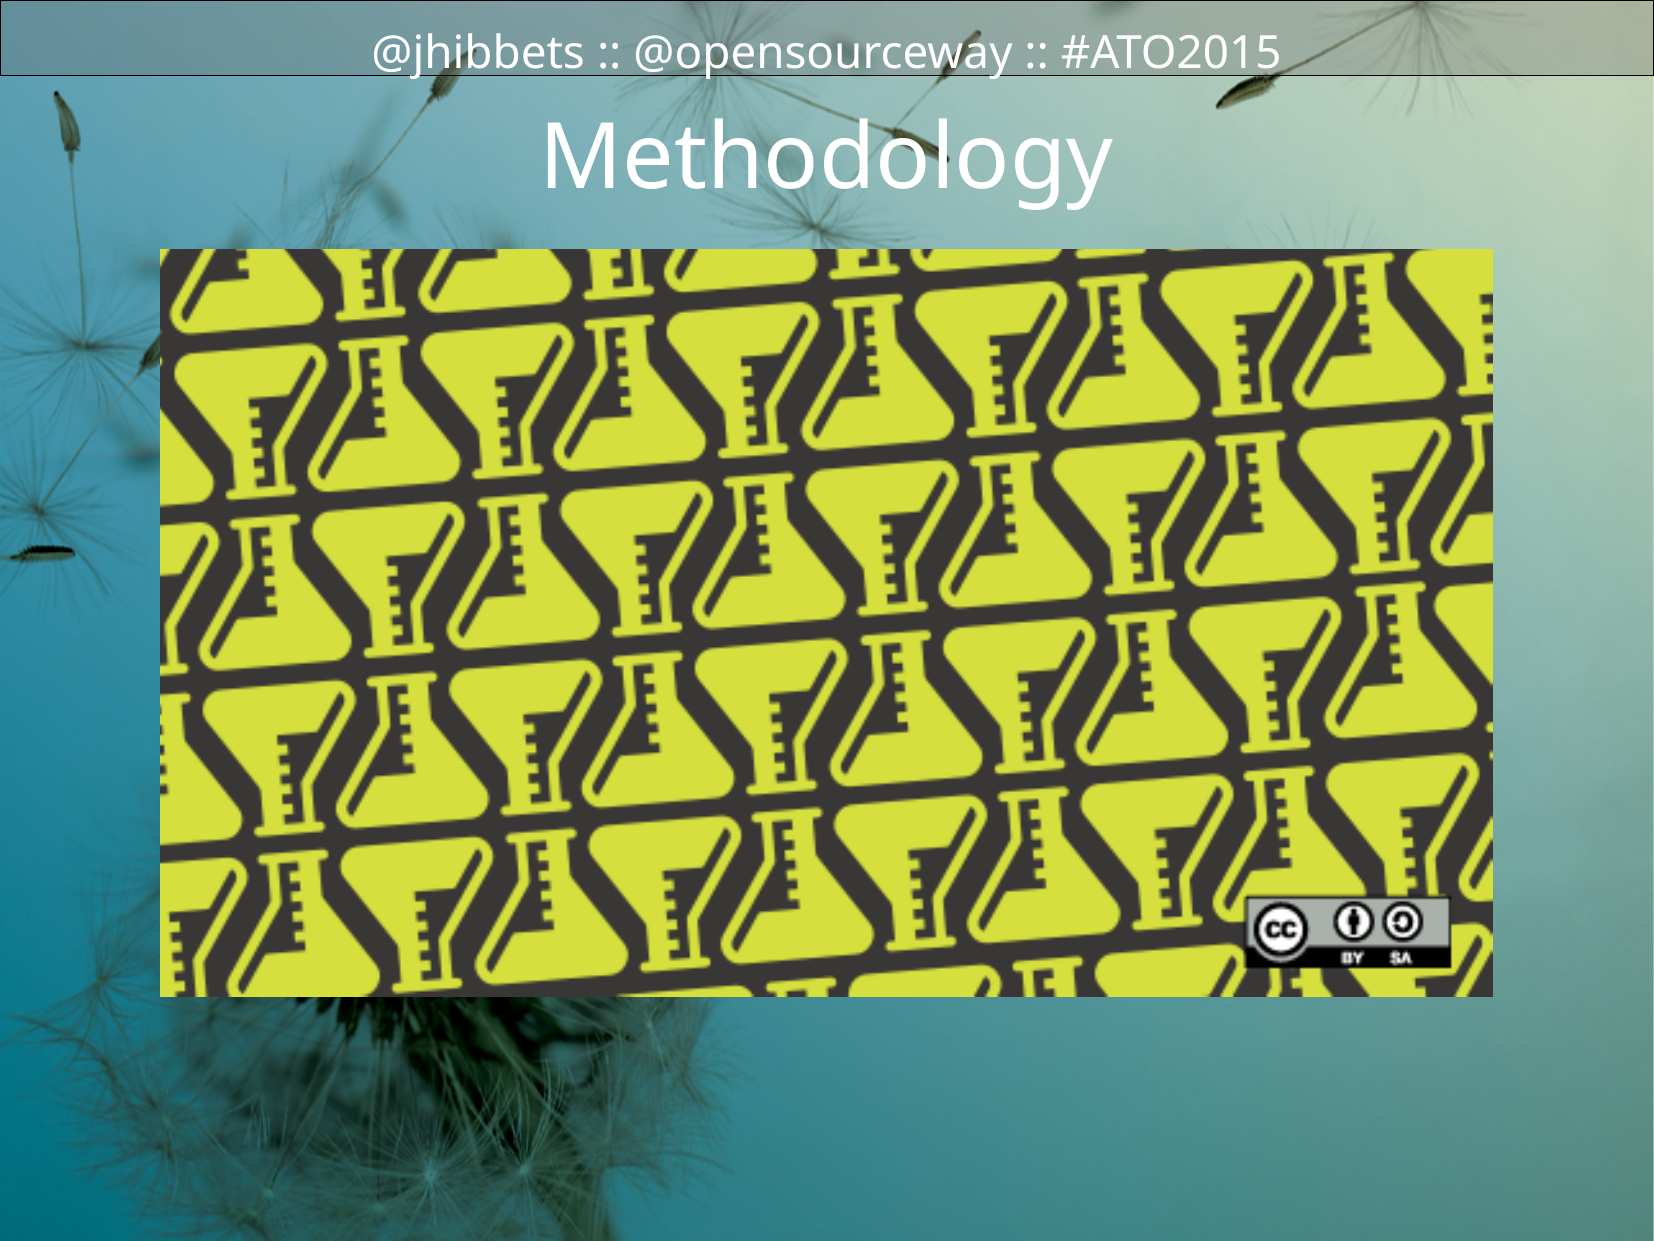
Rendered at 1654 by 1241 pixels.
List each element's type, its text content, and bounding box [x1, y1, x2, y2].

picture [0, 76, 1654, 1241]
title Methodology [82, 49, 1571, 257]
